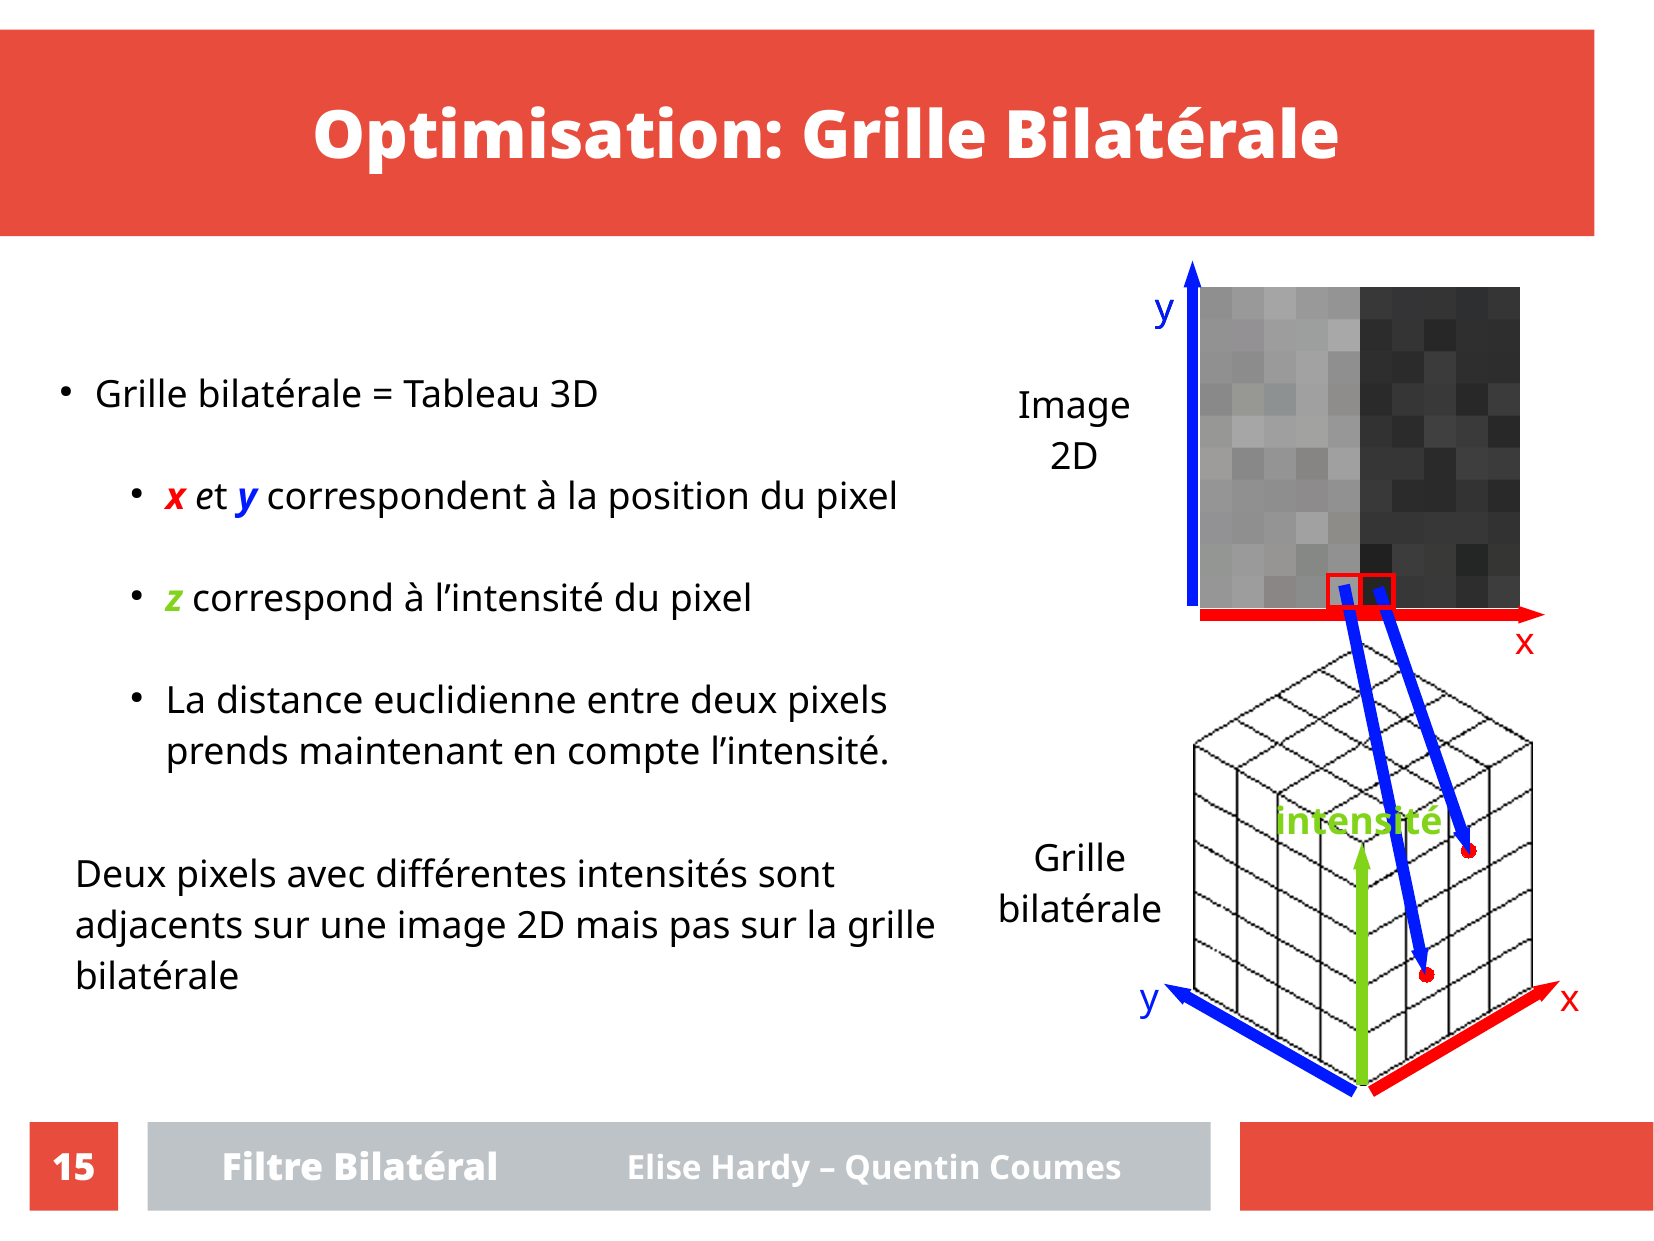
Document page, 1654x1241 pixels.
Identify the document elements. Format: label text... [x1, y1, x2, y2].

text_box Grille bilatérale [990, 810, 1186, 956]
text_box y [1125, 962, 1171, 1022]
text_box [1419, 967, 1435, 983]
text_box Image 2D [992, 378, 1158, 481]
text_box x [1500, 607, 1546, 666]
text_box intensité [1260, 787, 1486, 846]
picture [1363, 577, 1391, 605]
text_box [1461, 846, 1477, 859]
text_box [1326, 573, 1396, 610]
title Optimisation: Grille Bilatérale [59, 59, 1595, 207]
text_box Deux pixels avec différentes intensités sont adjacents sur une image 2D mais pas sur la grille bilatérale [60, 840, 961, 1029]
picture [1193, 643, 1379, 1085]
picture [1357, 643, 1533, 1086]
text_box Grille bilatérale = Tableau 3D x et y correspondent à la position du pixel z correspond à l’intensité du pixel La distance euclidienne entre deux pixels prends maintenant en compte l’intensité. [44, 360, 990, 1218]
picture [1395, 1005, 1533, 1086]
picture [1363, 643, 1440, 787]
text_box x [1545, 964, 1591, 1023]
picture [1193, 1008, 1329, 1086]
text_box y [1140, 272, 1186, 332]
picture [1200, 287, 1520, 608]
picture [1330, 577, 1358, 605]
